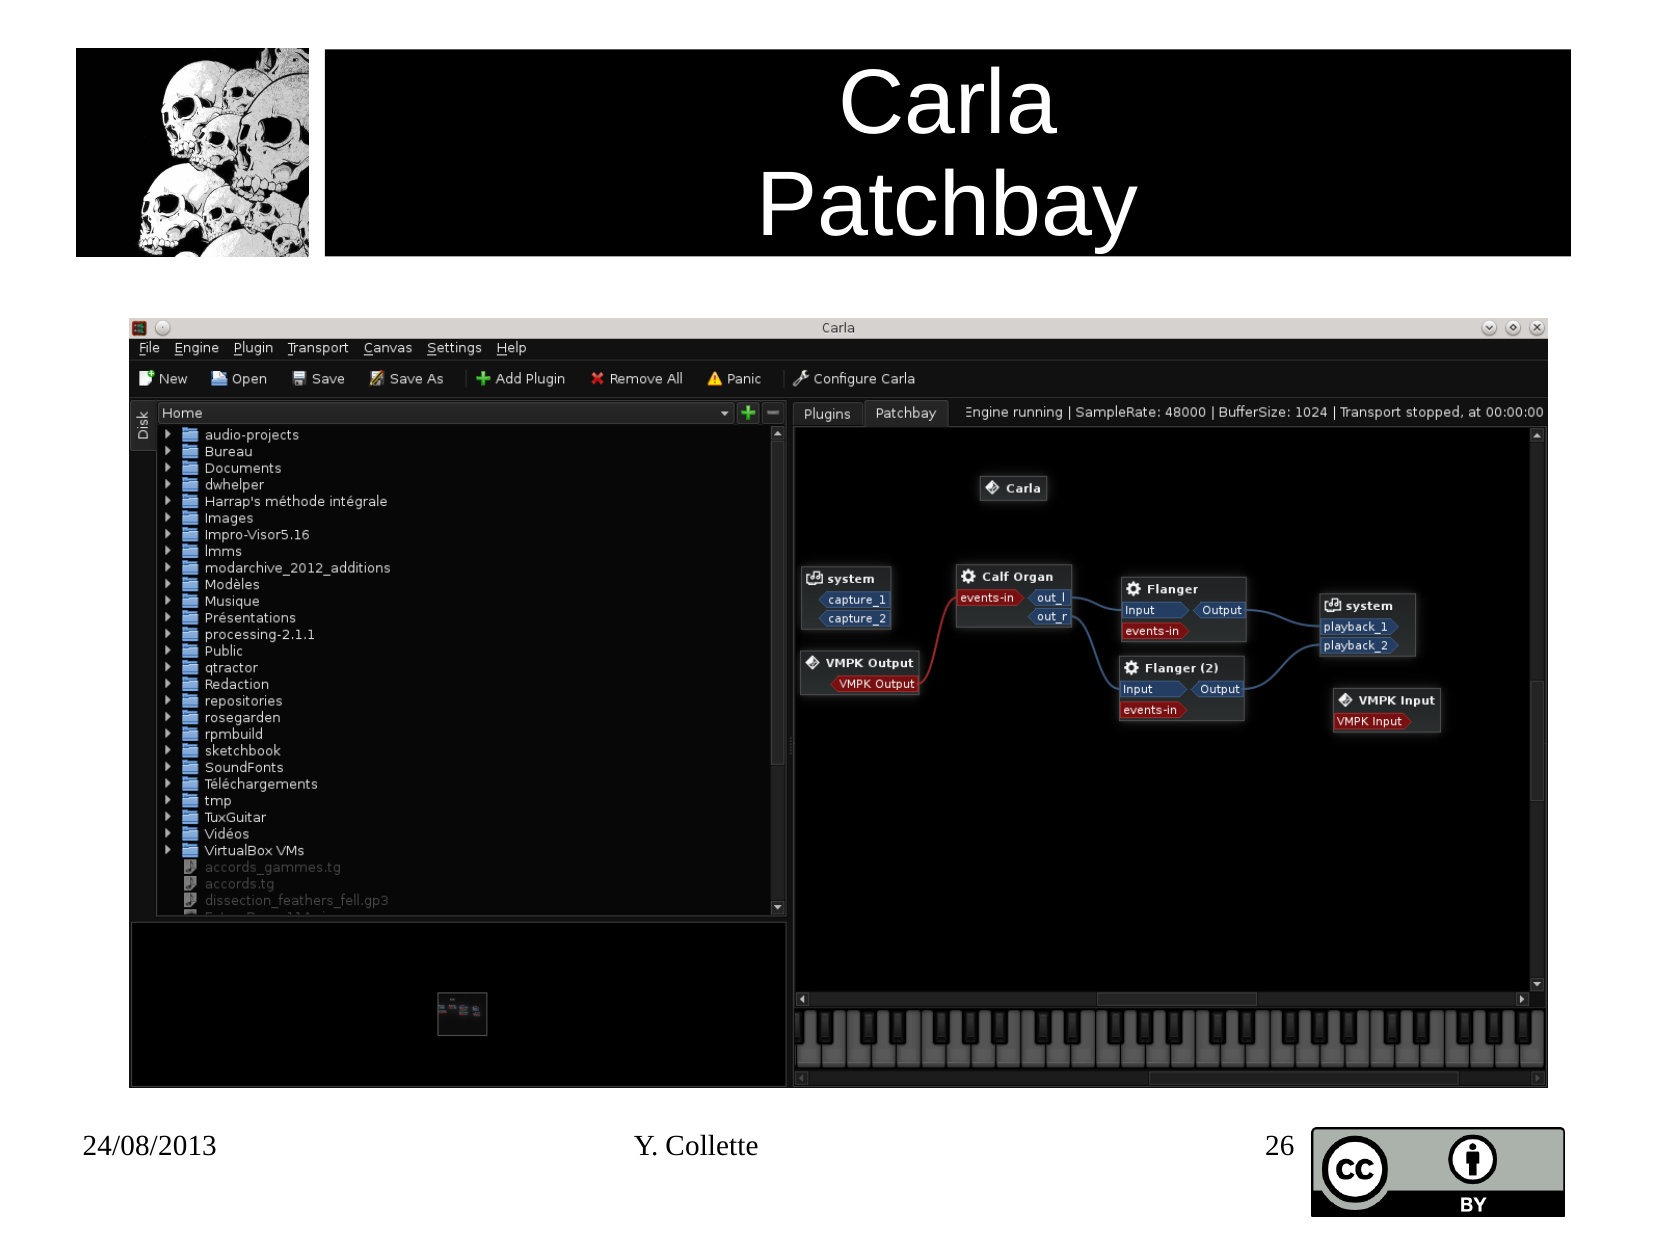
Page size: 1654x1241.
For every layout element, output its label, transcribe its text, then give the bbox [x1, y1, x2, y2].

picture [129, 318, 1548, 1088]
picture [1311, 1127, 1565, 1217]
title Carla Patchbay [324, 49, 1571, 257]
picture [76, 48, 309, 257]
